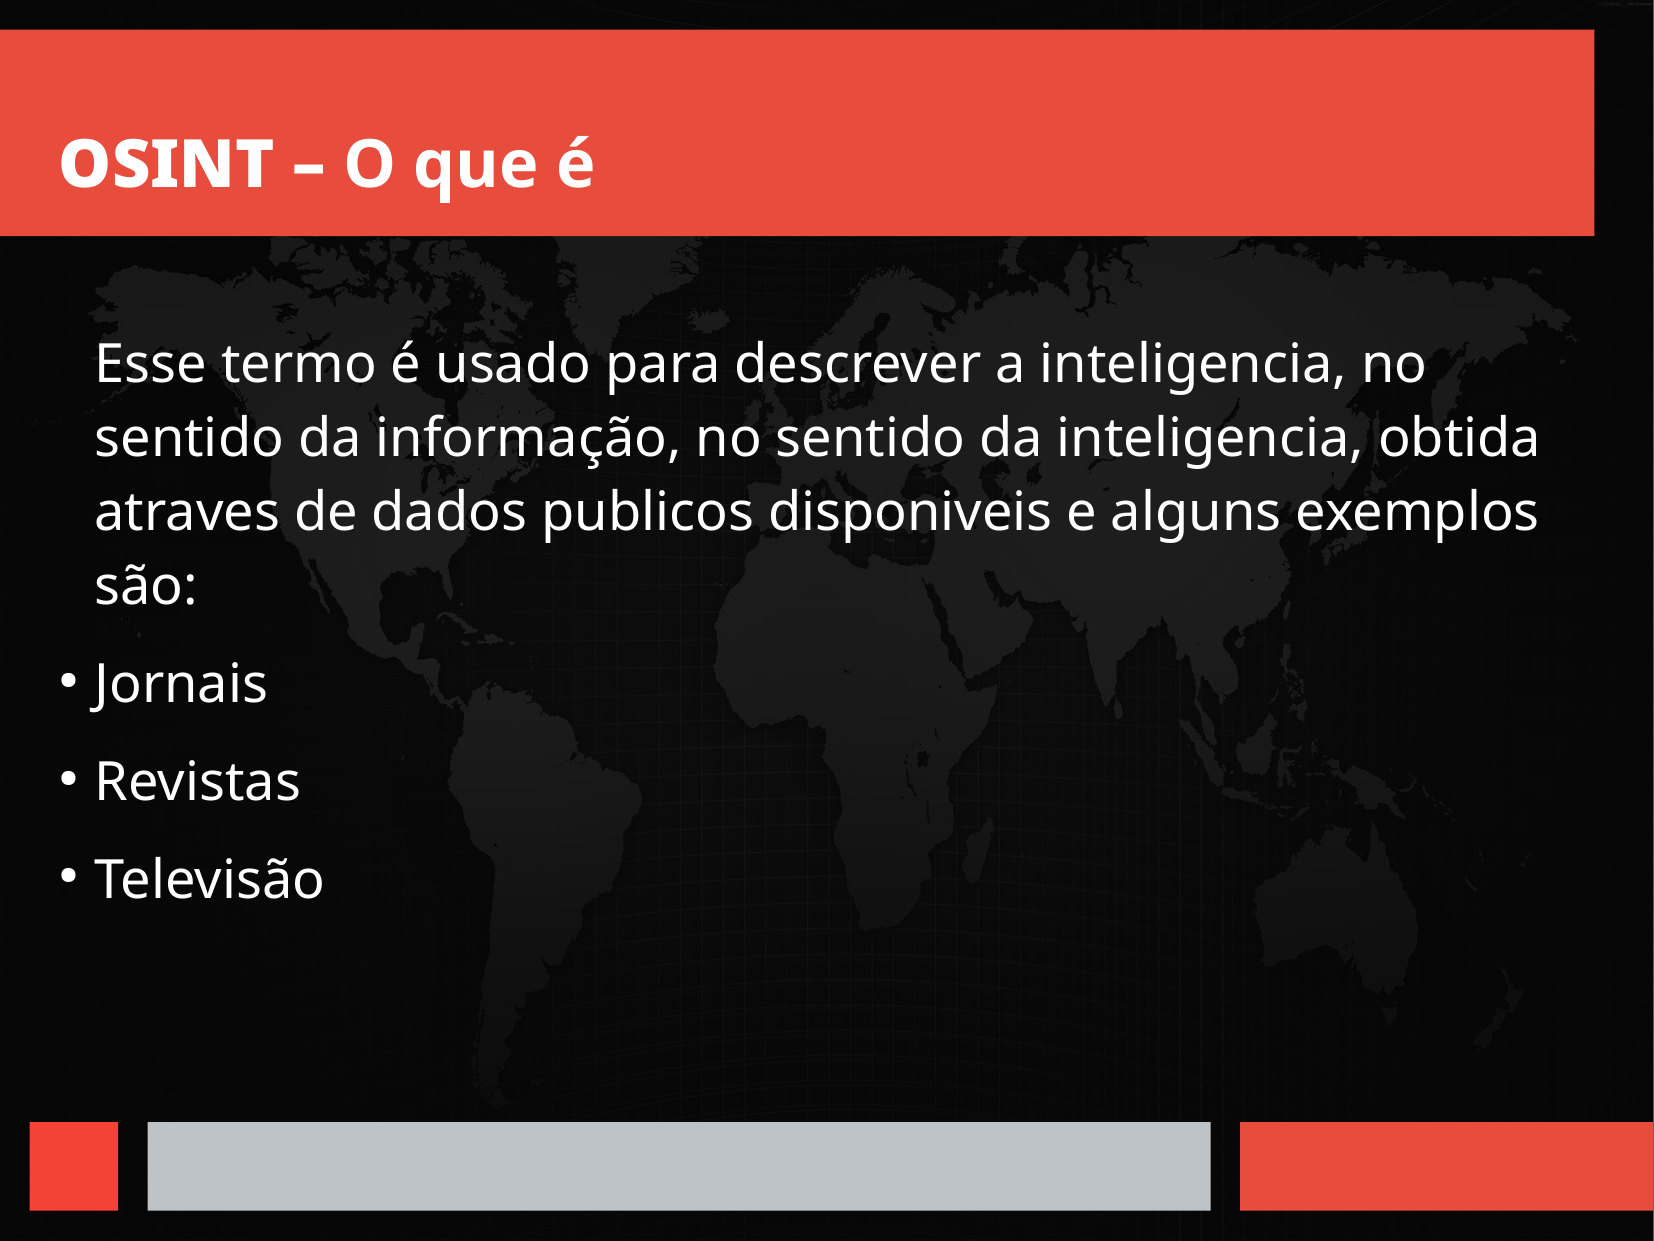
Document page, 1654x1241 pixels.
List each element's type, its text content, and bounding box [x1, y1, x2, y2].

picture [0, 0, 1654, 1241]
list Esse termo é usado para descrever a inteligencia, no sentido da informação, no sentido da inteligencia, obtida atraves de dados publicos disponiveis e alguns exemplos são: Jornais Revistas Televisão [59, 324, 1565, 1093]
title OSINT – O que é [59, 59, 1595, 207]
